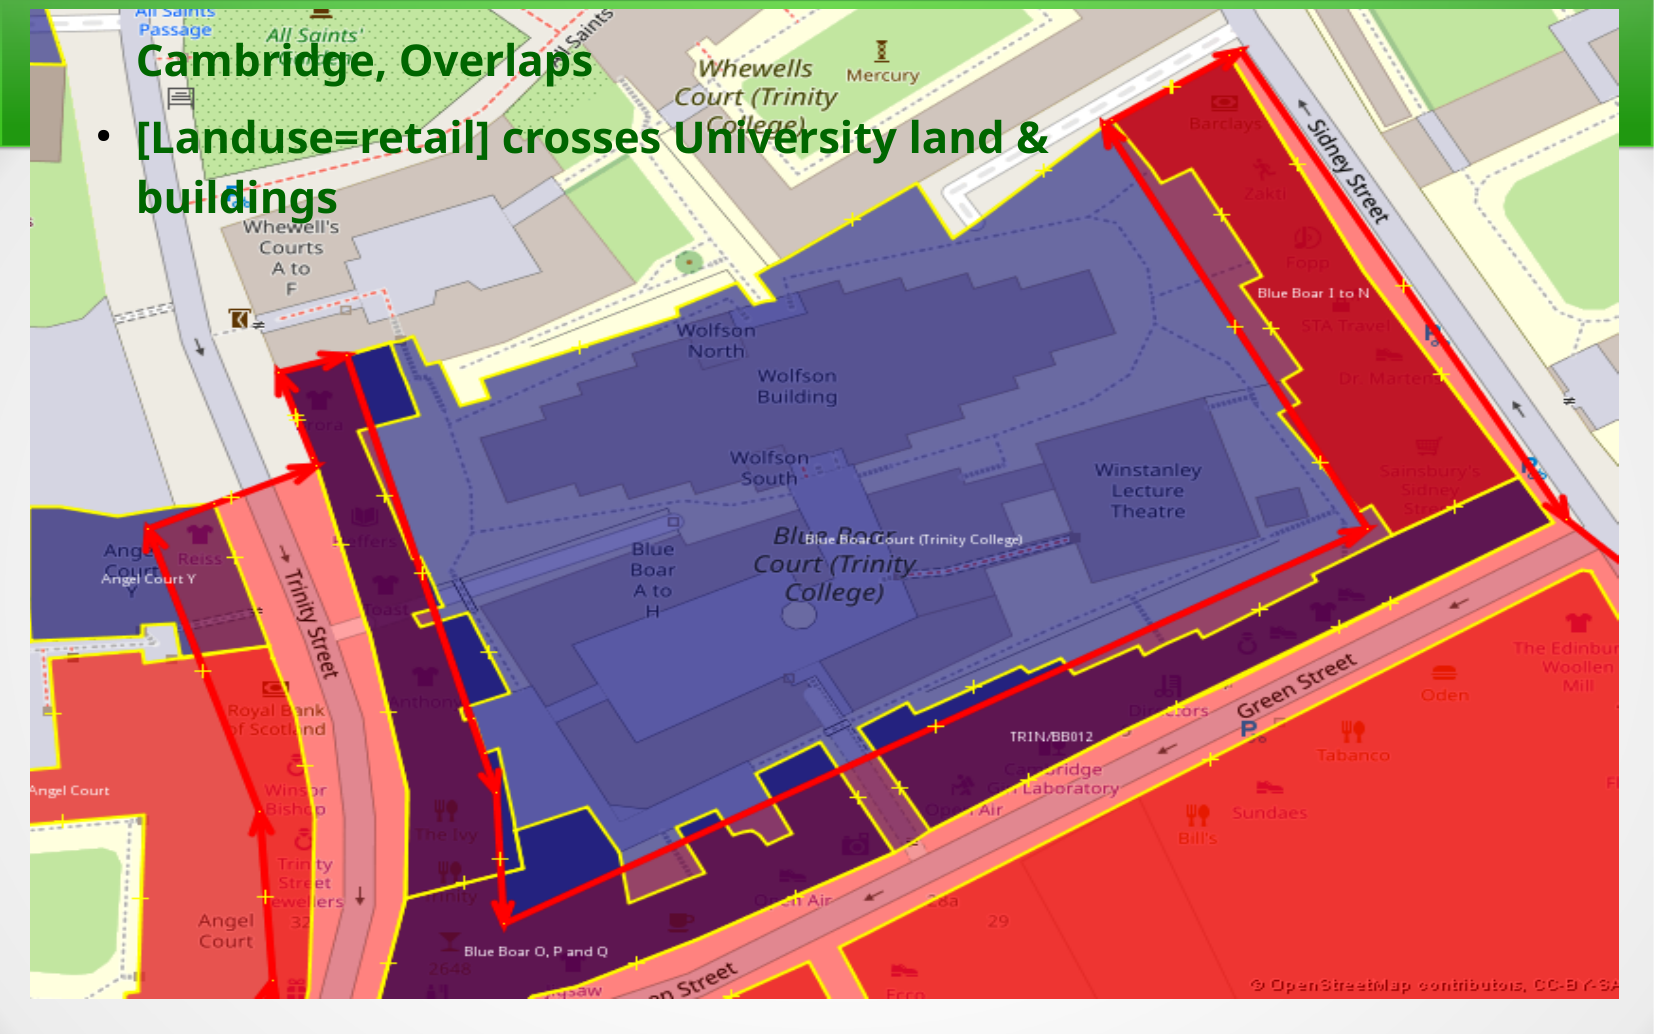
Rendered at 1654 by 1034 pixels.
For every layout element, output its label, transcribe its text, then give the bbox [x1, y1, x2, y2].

picture [0, 0, 1654, 1034]
list Cambridge, Overlaps [Landuse=retail] crosses University land & buildings [82, 29, 1087, 227]
